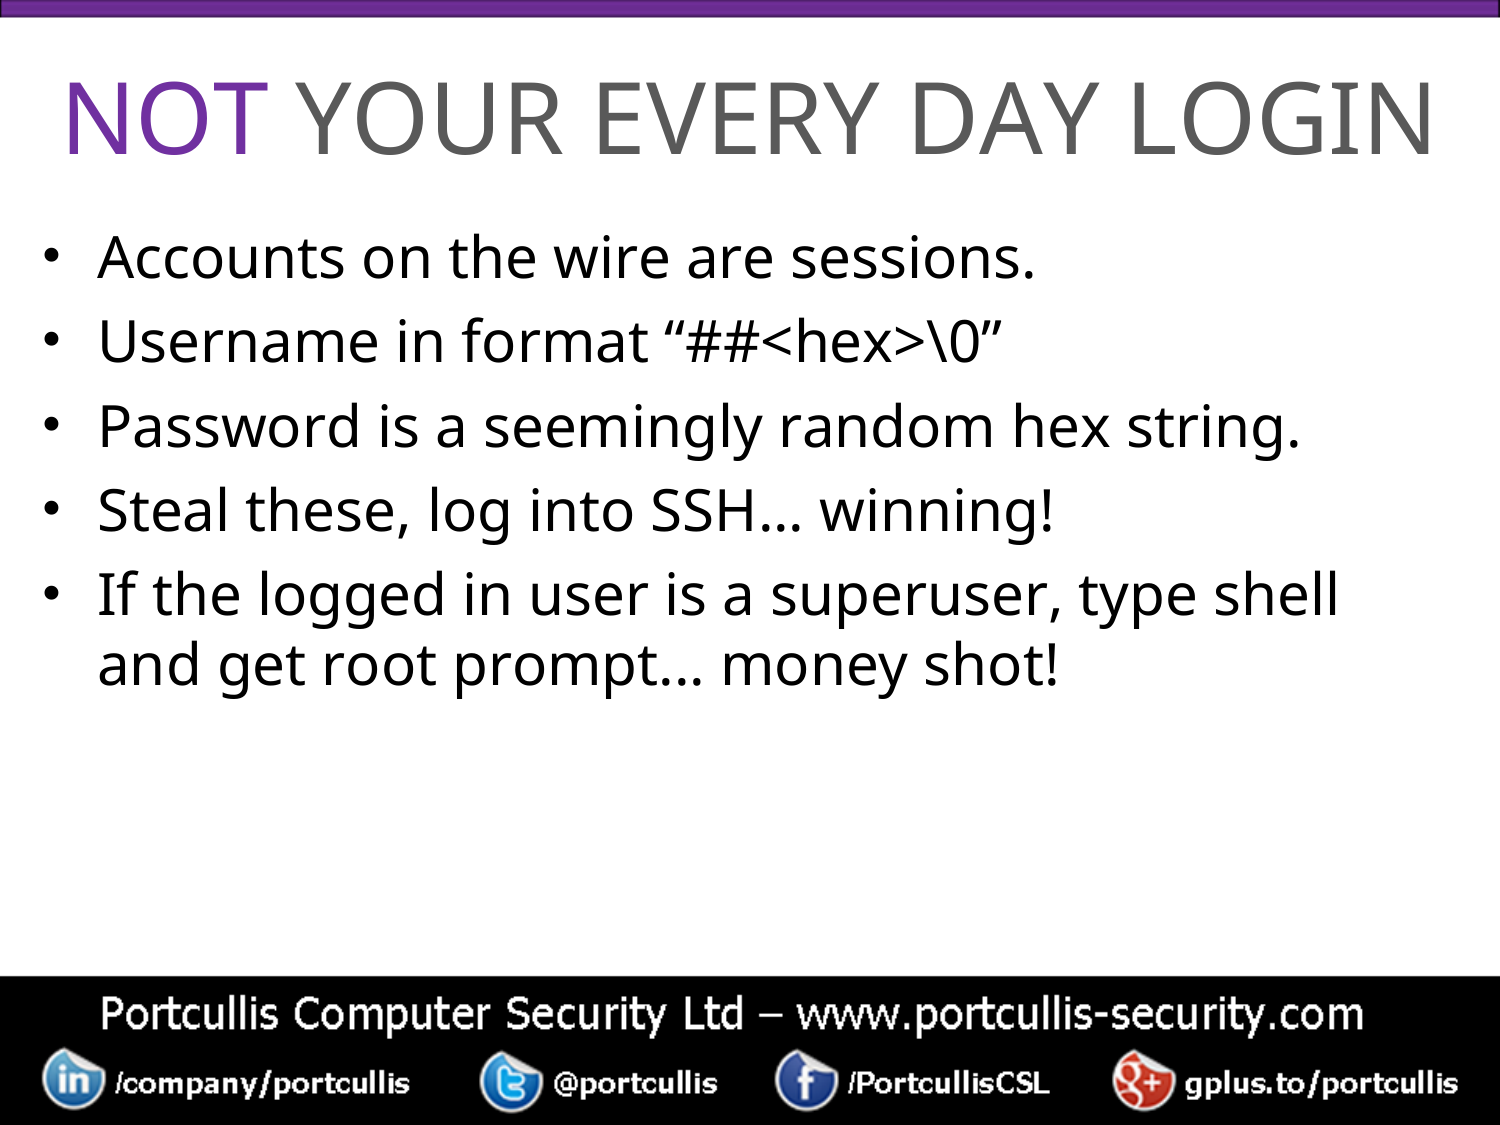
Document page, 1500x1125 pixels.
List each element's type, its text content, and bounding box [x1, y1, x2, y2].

picture [0, 0, 1500, 42]
picture [0, 202, 1500, 1125]
list Accounts on the wire are sessions. Username in format “##<hex>\0” Password is a seemingly random hex string. Steal these, log into SSH... winning! If the logged in user is a superuser, type shell and get root prompt... money shot! [41, 219, 1428, 965]
title NOT YOUR EVERY DAY LOGIN [0, 42, 1500, 202]
